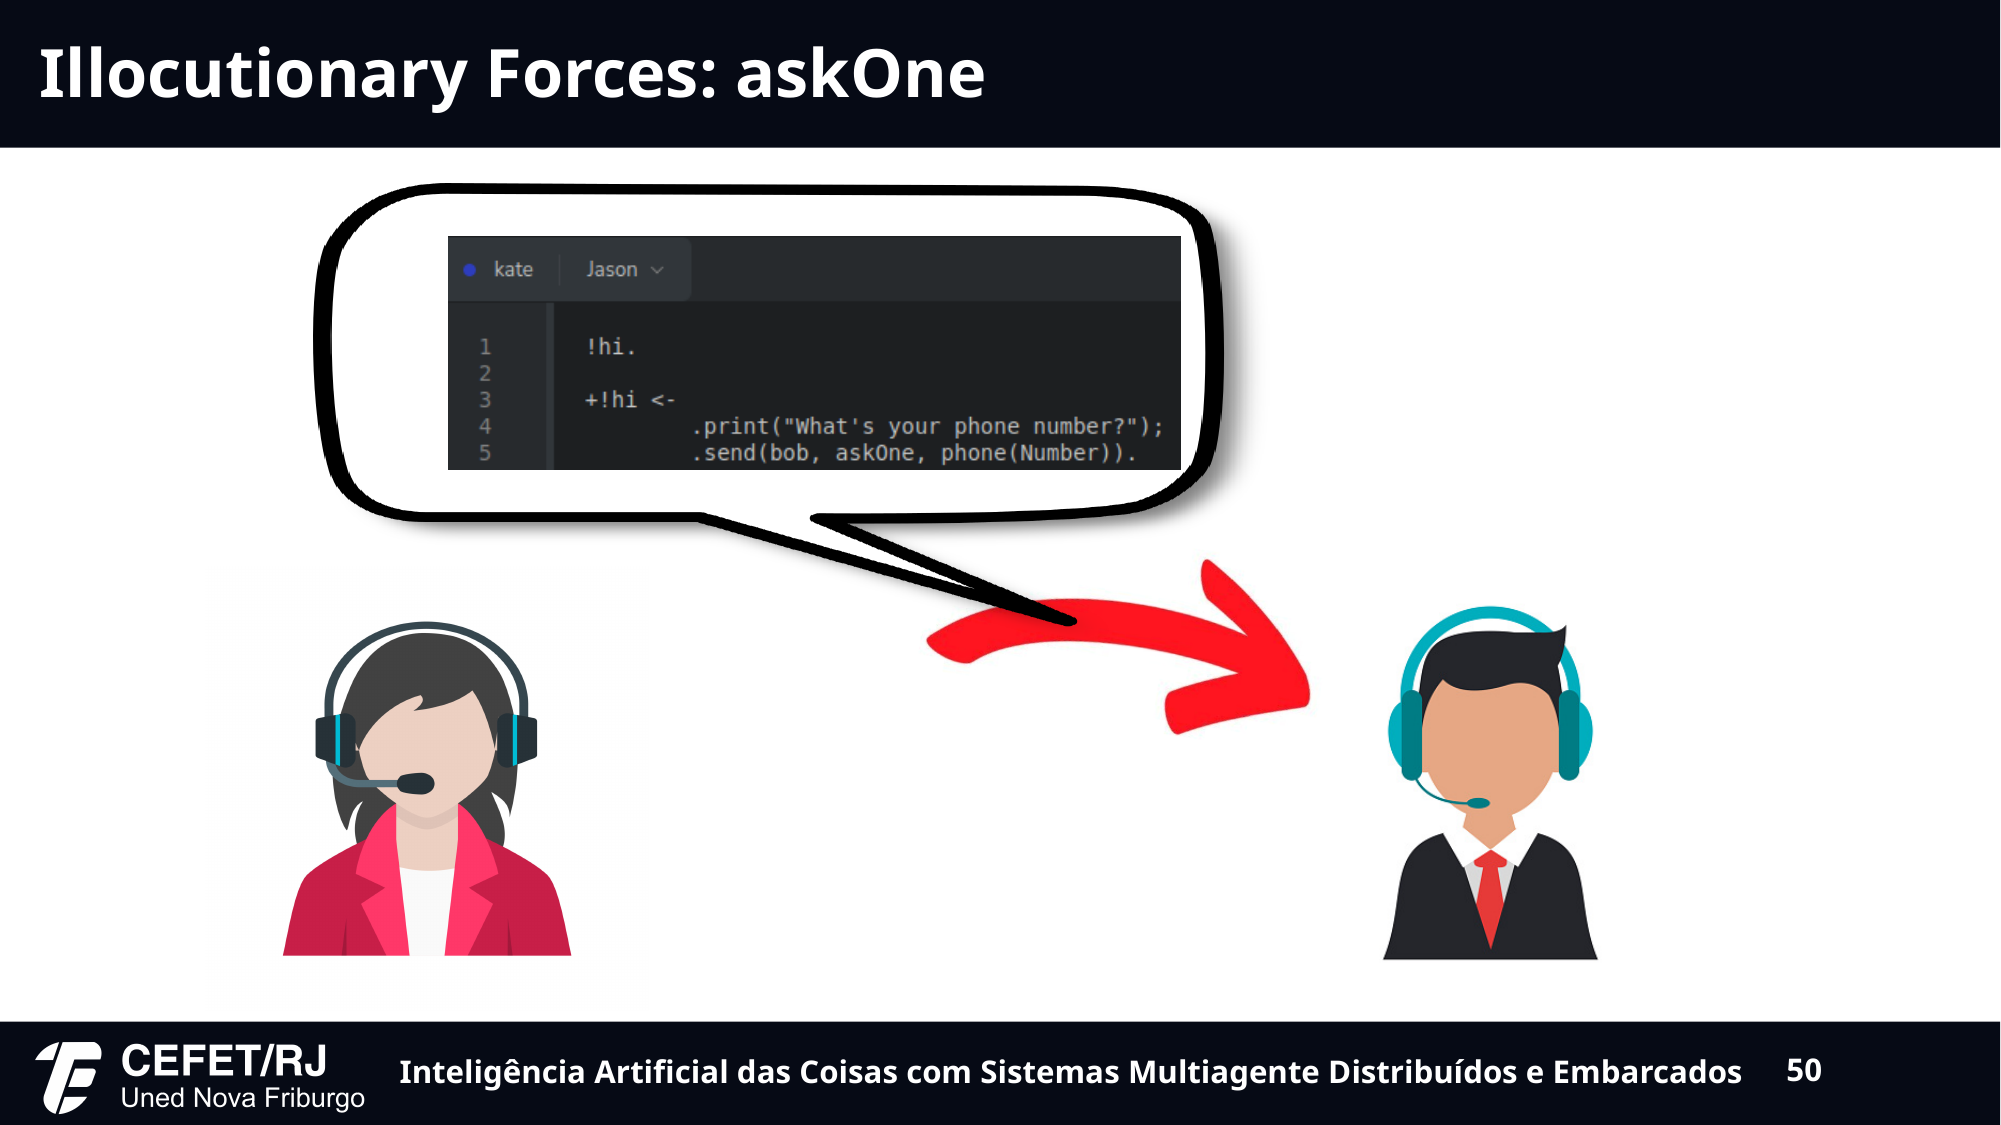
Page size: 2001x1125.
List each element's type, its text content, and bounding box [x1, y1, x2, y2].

picture [0, 183, 1713, 1125]
text_box Illocutionary Forces: askOne [25, 23, 1999, 119]
